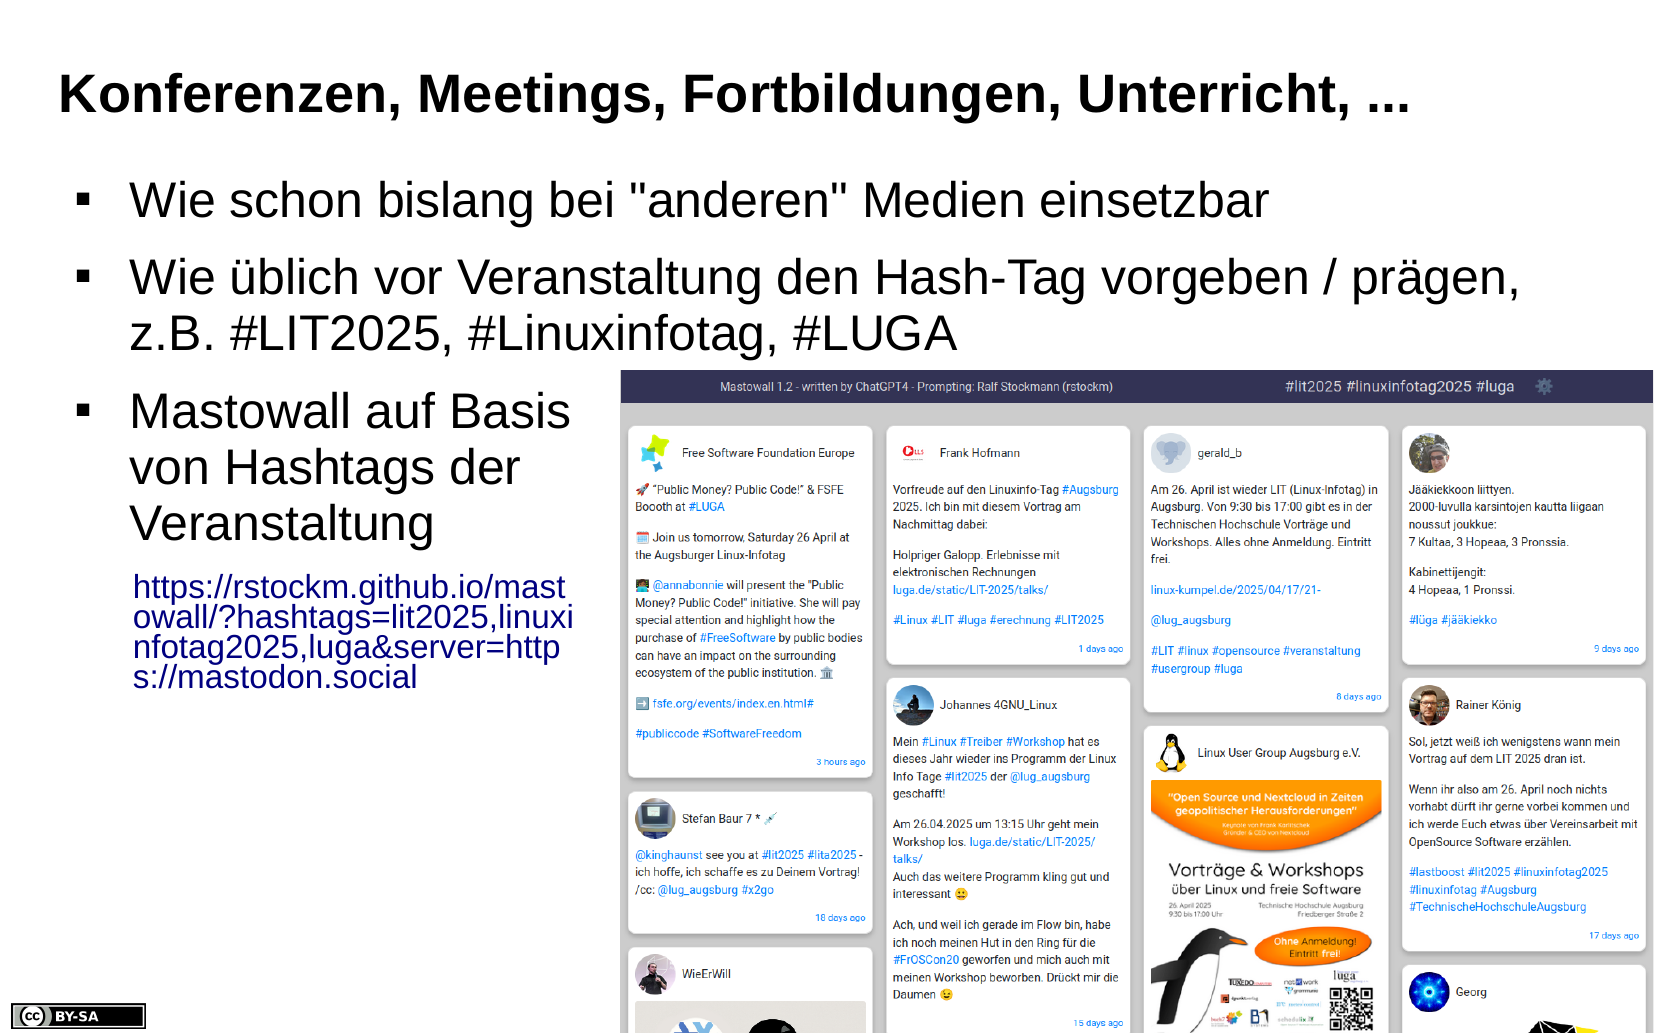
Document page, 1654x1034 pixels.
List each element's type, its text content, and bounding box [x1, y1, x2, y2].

list Wie schon bislang bei "anderen" Medien einsetzbar Wie üblich vor Veranstaltung den Hash-Tag vorgeben / prägen, z.B. #LIT2025, #Linuxinfotag, #LUGA Mastowall auf Basis von Hashtags der Veranstaltung [59, 172, 1595, 952]
picture [620, 370, 1654, 1033]
text_box https://rstockm.github.io/mastowall/?hashtags=lit2025,linuxinfotag2025,luga&server=https://mastodon.social [118, 561, 591, 739]
title Konferenzen, Meetings, Fortbildungen, Unterricht, ... [59, 24, 1625, 165]
picture [11, 1003, 146, 1029]
